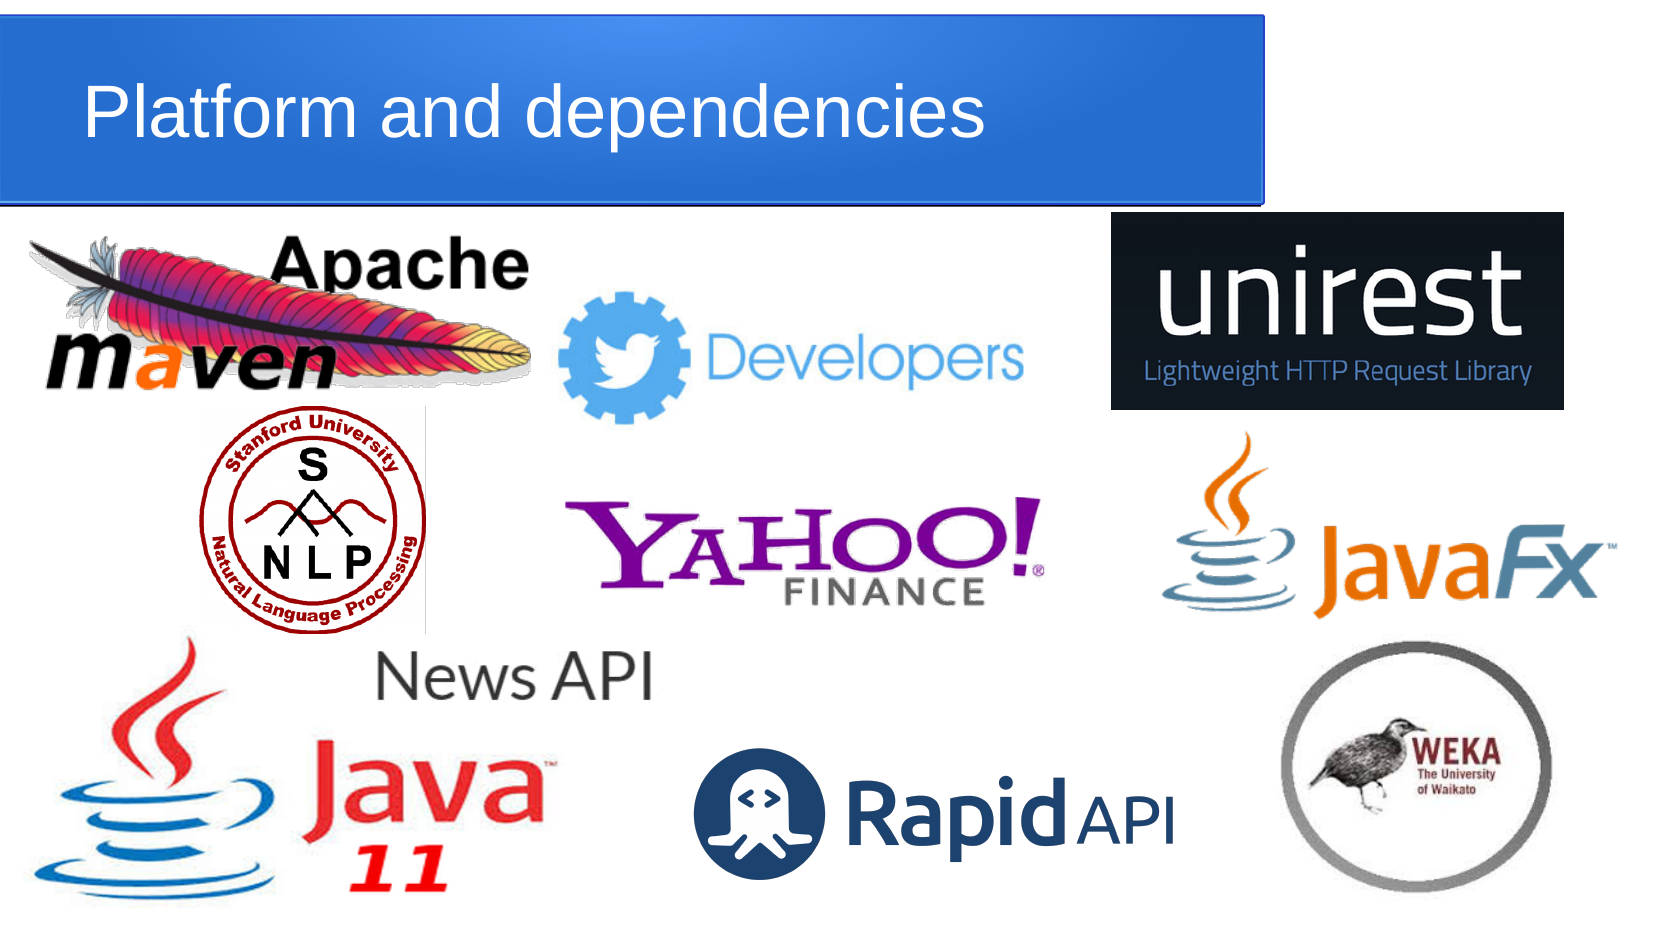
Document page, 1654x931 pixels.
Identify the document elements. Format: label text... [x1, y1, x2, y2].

picture [1270, 624, 1560, 910]
picture [1157, 425, 1623, 622]
picture [16, 212, 1181, 931]
title Platform and dependencies [82, 35, 1235, 189]
picture [1111, 212, 1564, 410]
